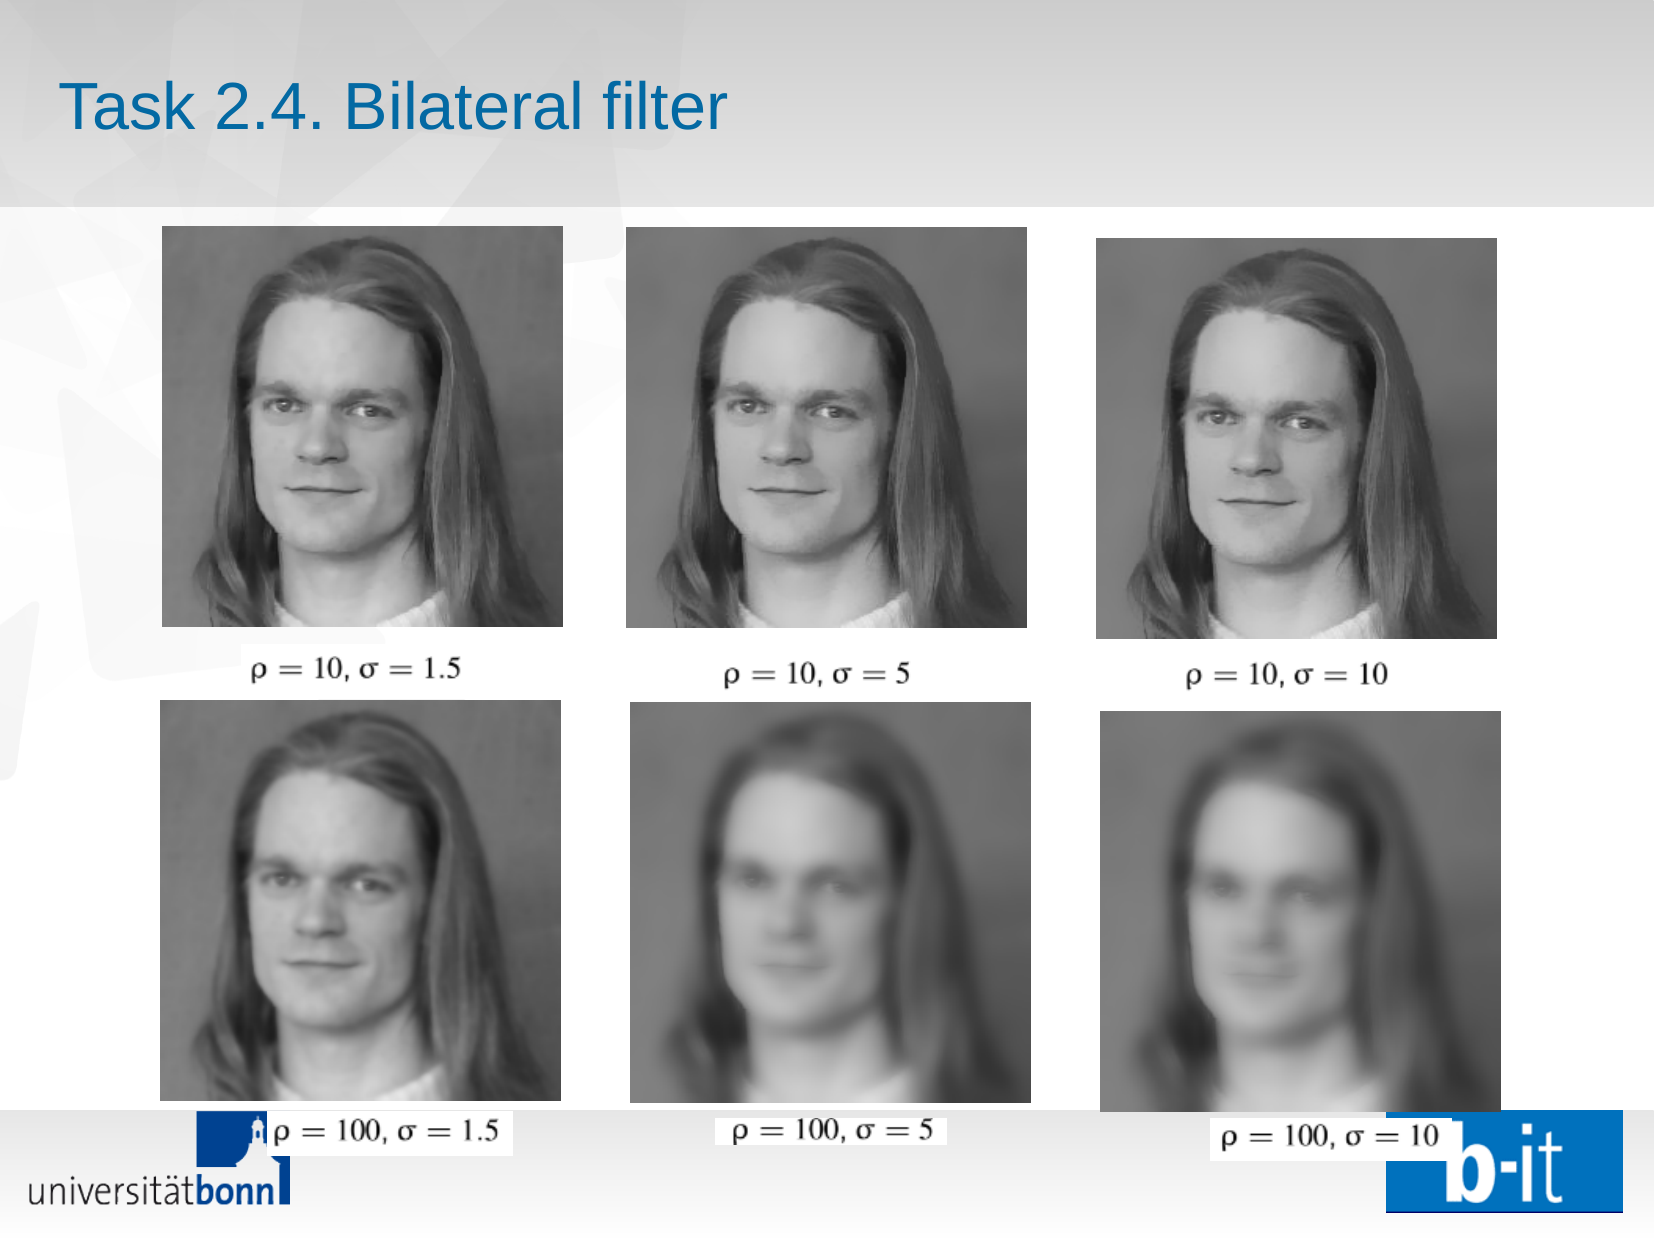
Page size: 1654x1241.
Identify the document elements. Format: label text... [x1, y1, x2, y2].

title Task 2.4. Bilateral filter [59, 29, 1595, 178]
picture [1168, 659, 1400, 696]
picture [1100, 711, 1623, 1213]
picture [715, 1118, 947, 1145]
picture [0, 0, 1031, 1229]
picture [1096, 238, 1497, 639]
